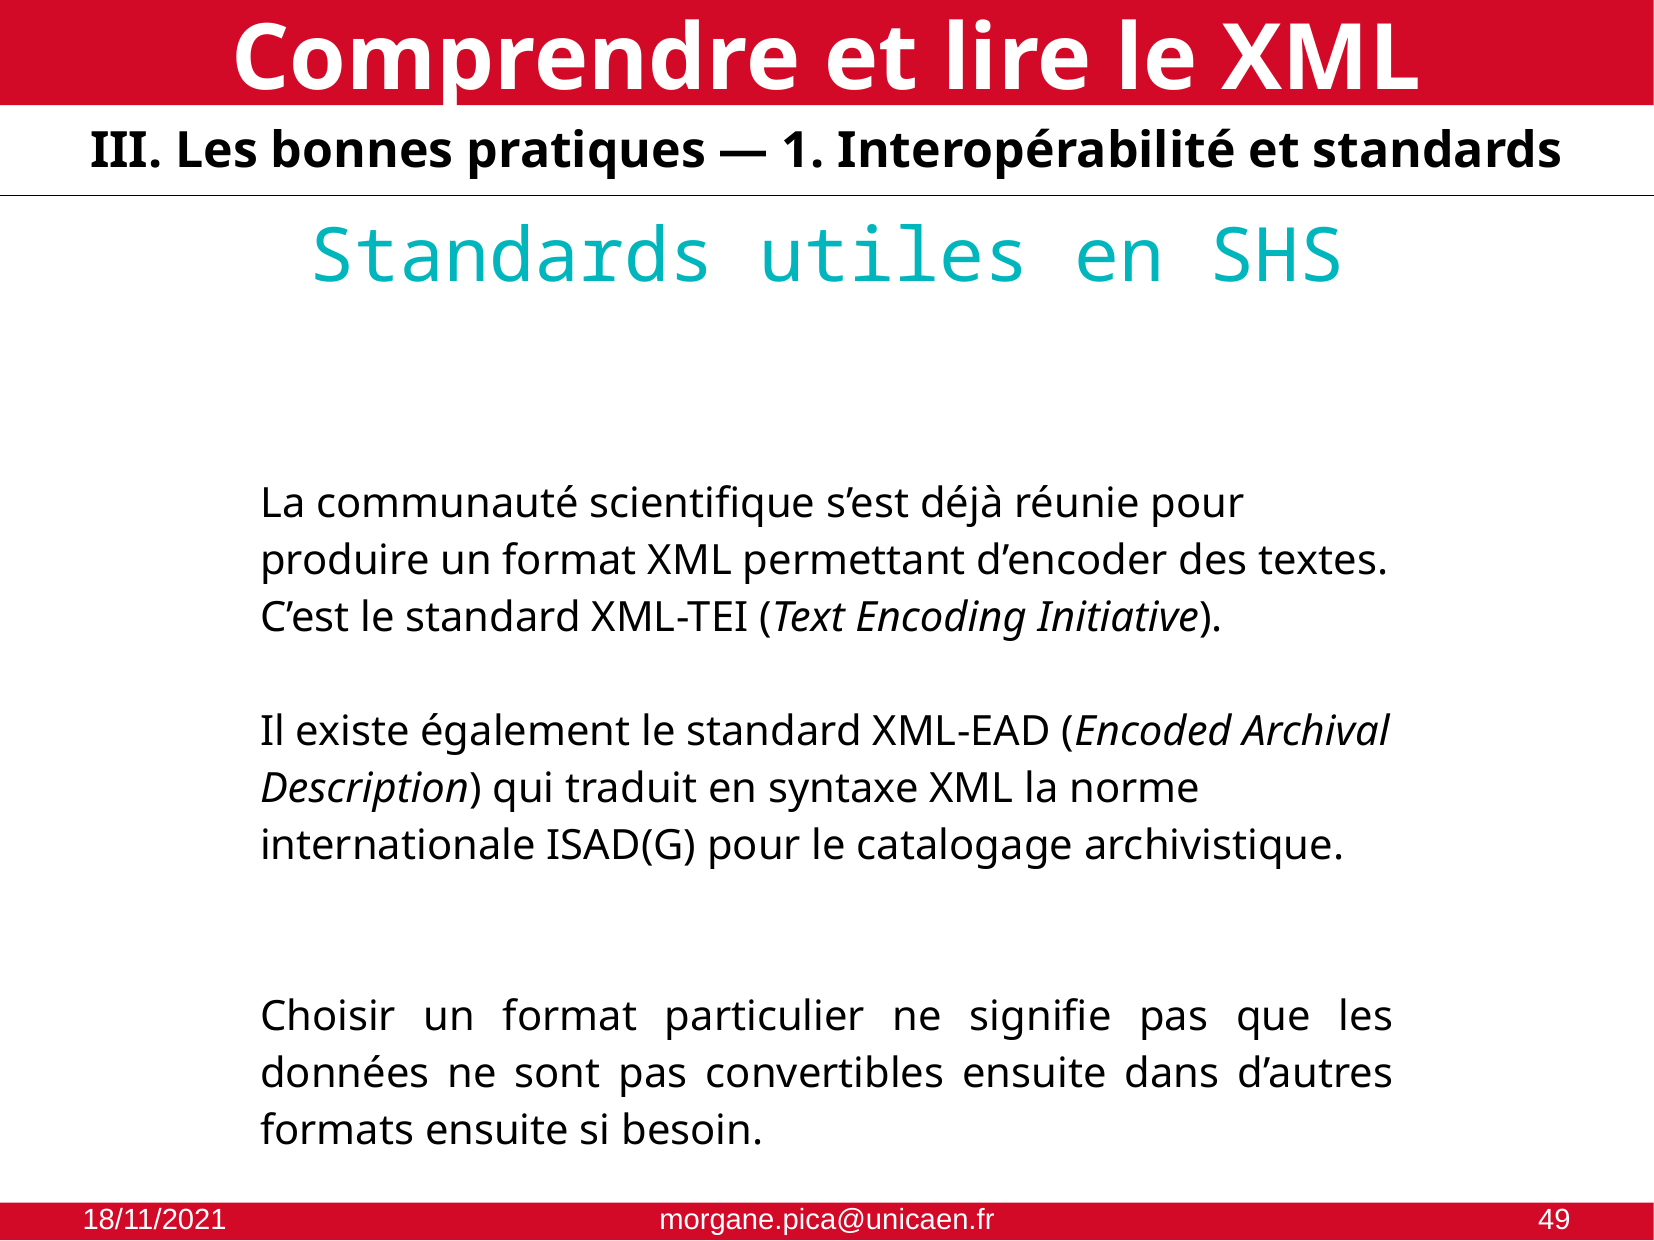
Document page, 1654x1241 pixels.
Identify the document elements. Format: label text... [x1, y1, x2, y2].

title Comprendre et lire le XML [0, 0, 1654, 106]
title III. Les bonnes pratiques — 1. Interopérabilité et standards [0, 106, 1654, 191]
text_box La communauté scientifique s’est déjà réunie pour produire un format XML permettant d’encoder des textes. C’est le standard XML-TEI (Text Encoding Initiative). Il existe également le standard XML-EAD (Encoded Archival Description) qui traduit en syntaxe XML la norme internationale ISAD(G) pour le catalogage archivistique. Choisir un format particulier ne signifie pas que les données ne sont pas convertibles ensuite dans d’autres formats ensuite si besoin. [245, 465, 1409, 1045]
text_box Standards utiles en SHS [161, 196, 1493, 284]
